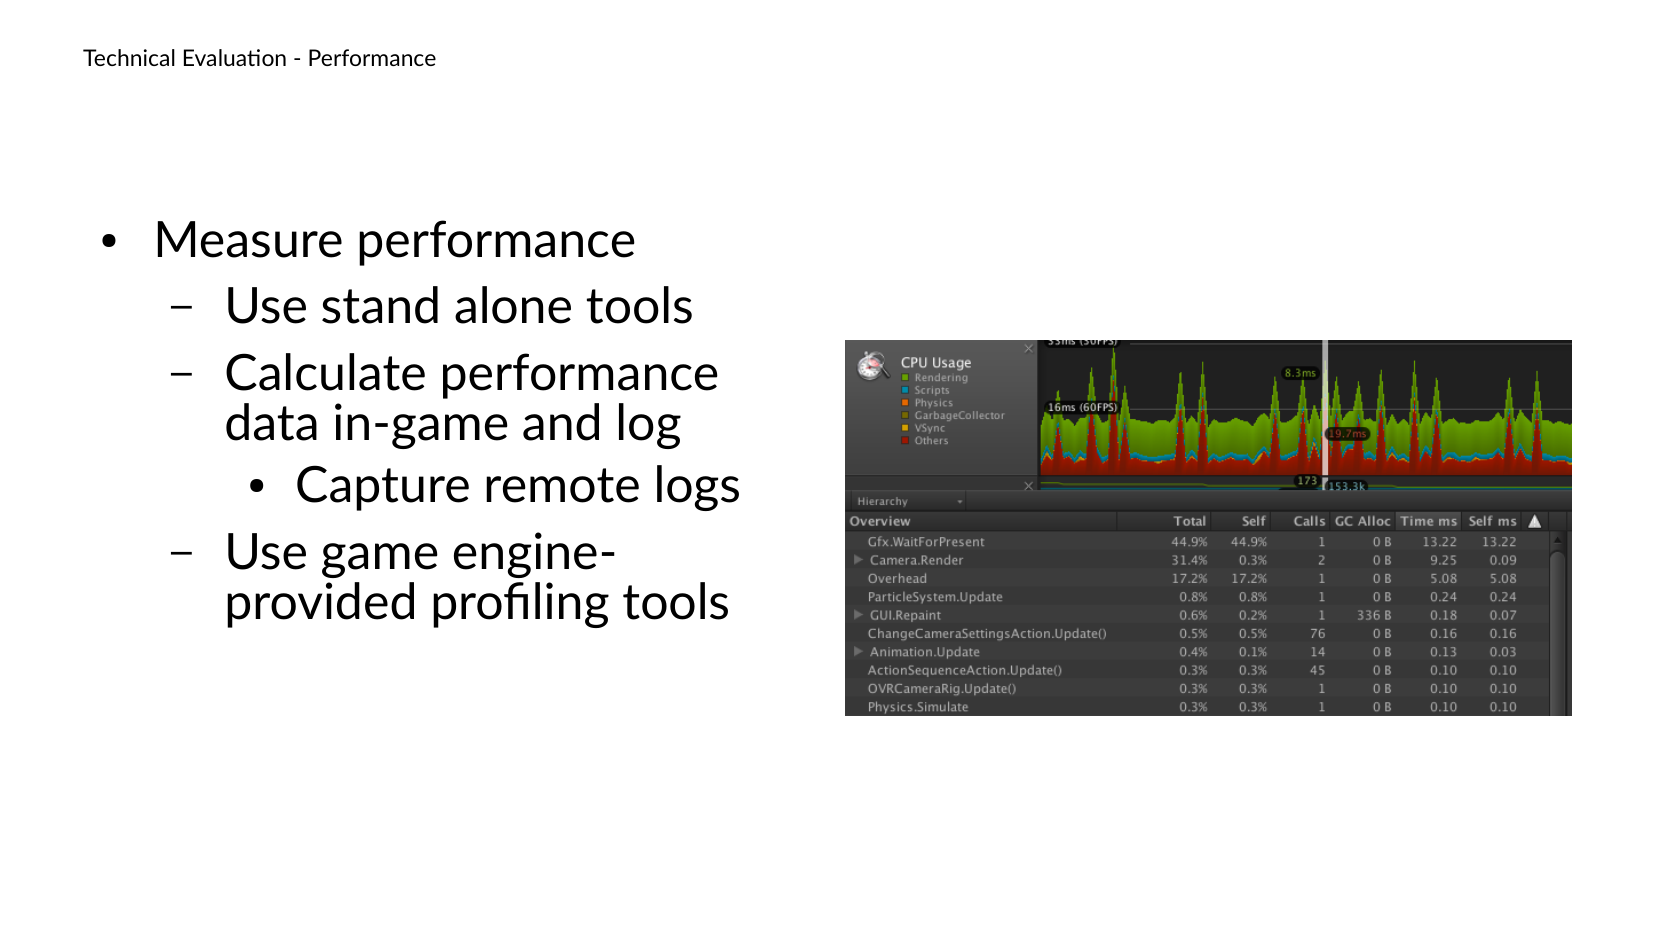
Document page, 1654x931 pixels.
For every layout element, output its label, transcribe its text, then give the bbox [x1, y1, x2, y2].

list Measure performance Use stand alone tools Calculate performance data in-game and log Capture remote logs Use game engine-provided profiling tools [82, 217, 809, 839]
picture [845, 295, 1572, 761]
title Technical Evaluation - Performance [83, 0, 1571, 119]
